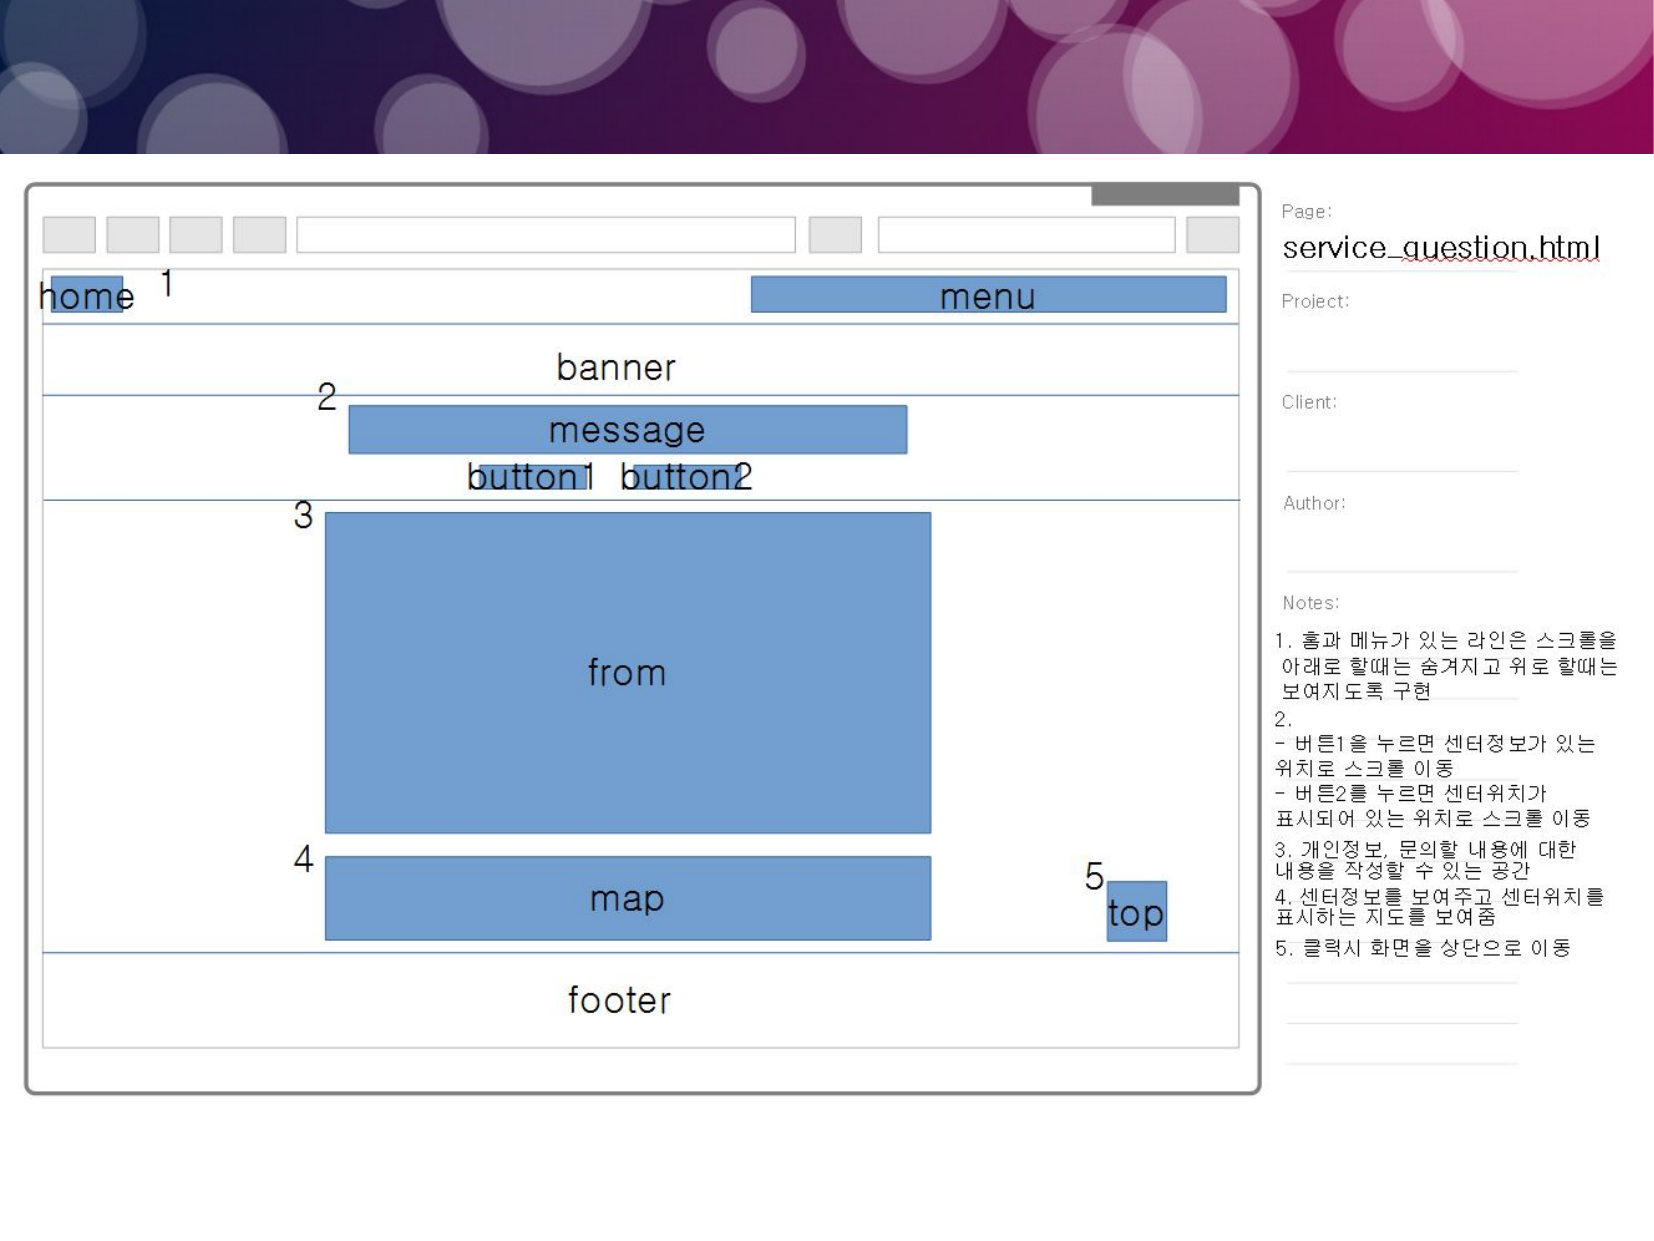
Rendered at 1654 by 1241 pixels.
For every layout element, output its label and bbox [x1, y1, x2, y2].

picture [0, 0, 1654, 154]
picture [15, 177, 1627, 1099]
